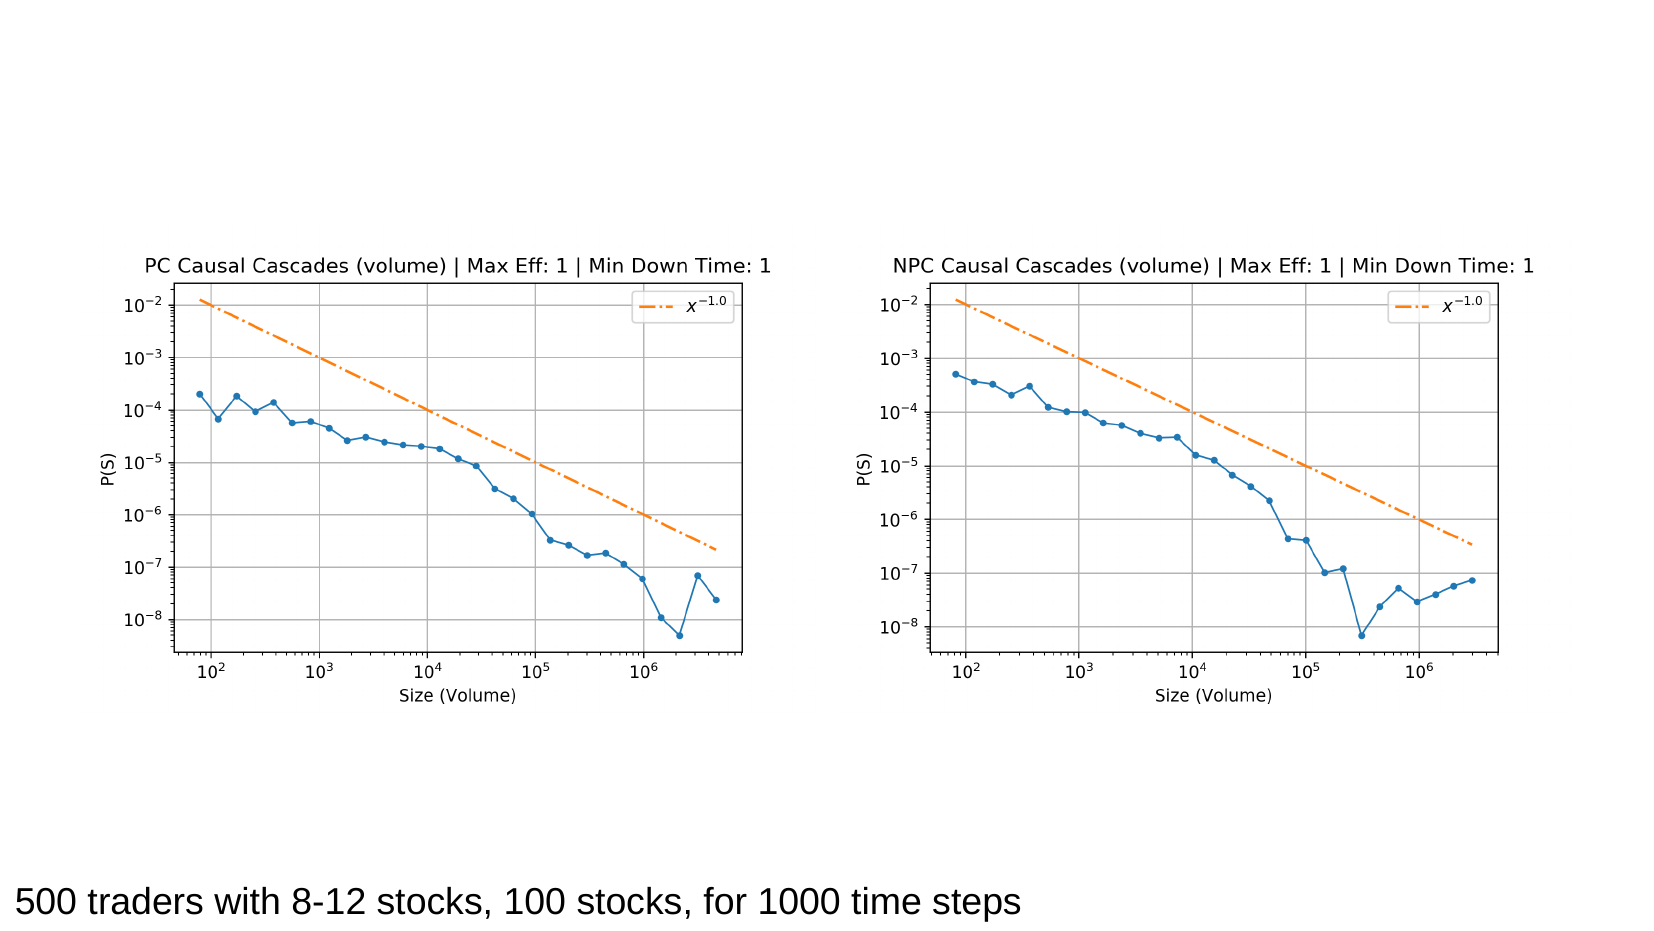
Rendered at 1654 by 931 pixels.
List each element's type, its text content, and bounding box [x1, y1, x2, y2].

picture [82, 224, 815, 713]
text_box 500 traders with 8-12 stocks, 100 stocks, for 1000 time steps [0, 873, 1038, 931]
picture [838, 224, 1571, 713]
